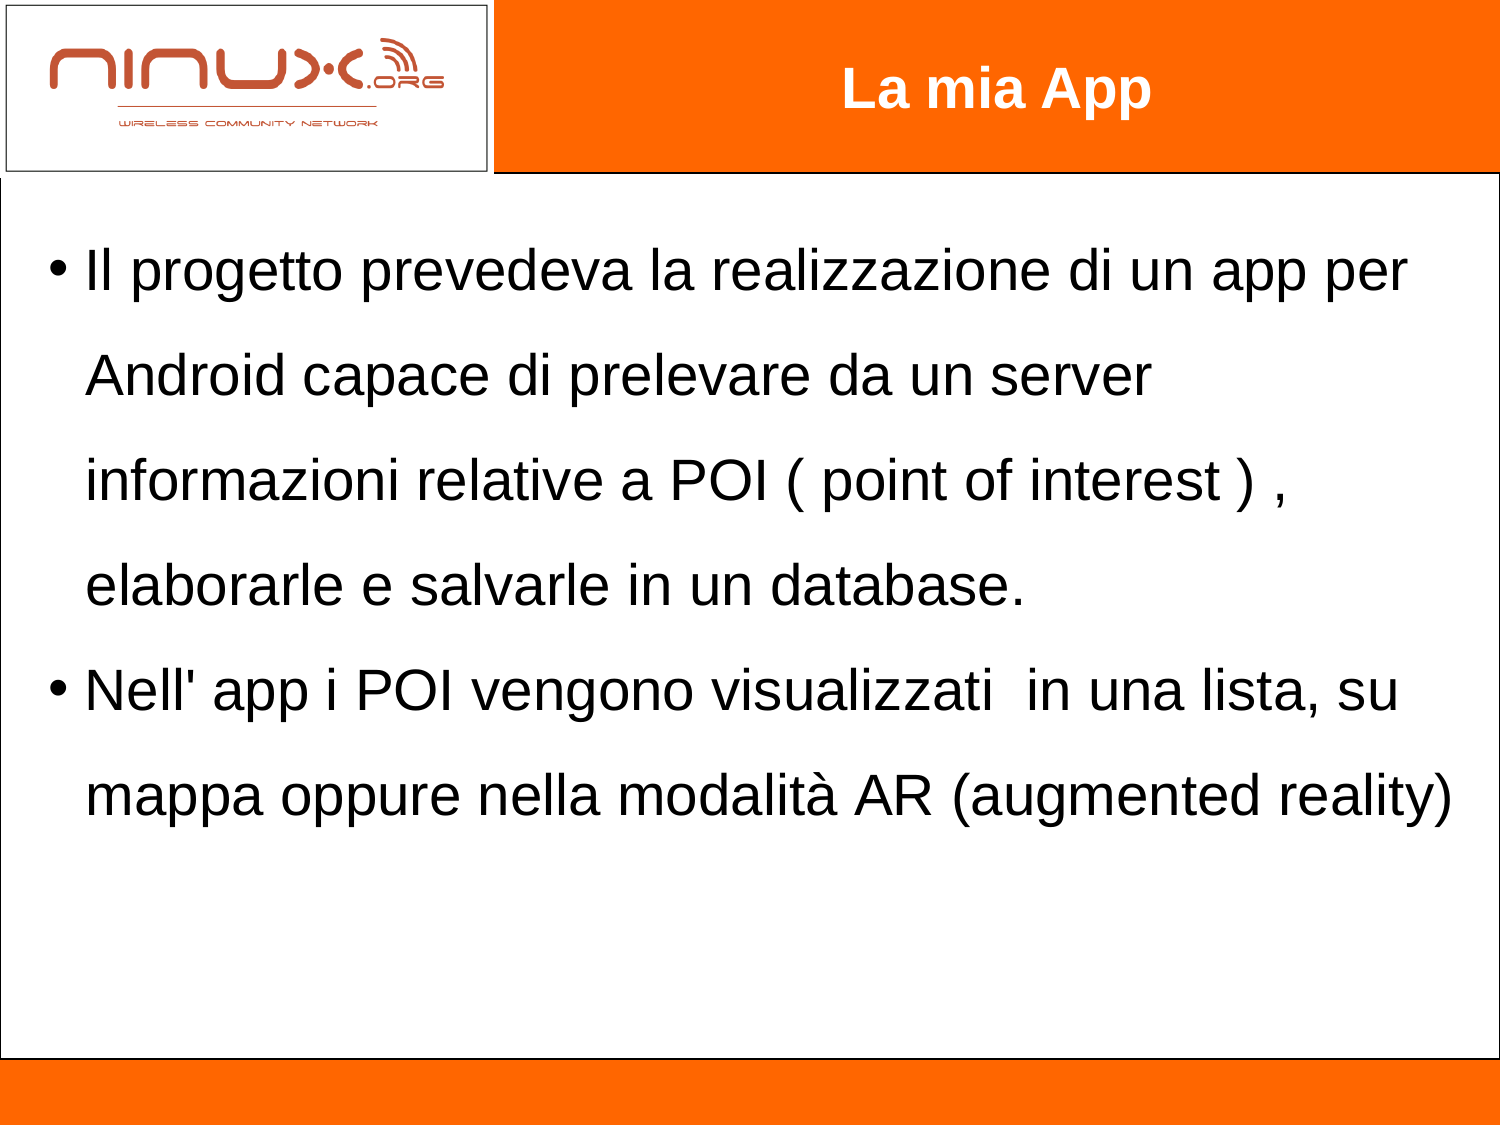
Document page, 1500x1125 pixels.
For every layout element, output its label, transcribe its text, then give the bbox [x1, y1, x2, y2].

title La mia App [495, 17, 1500, 160]
picture [0, 0, 494, 119]
text_box Il progetto prevedeva la realizzazione di un app per Android capace di prelevare da un server informazioni relative a POI ( point of interest ) , elaborarle e salvarle in un database. Nell' app i POI vengono visualizzati in una lista, su mappa oppure nella modalità AR (augmented reality) [0, 119, 1500, 870]
